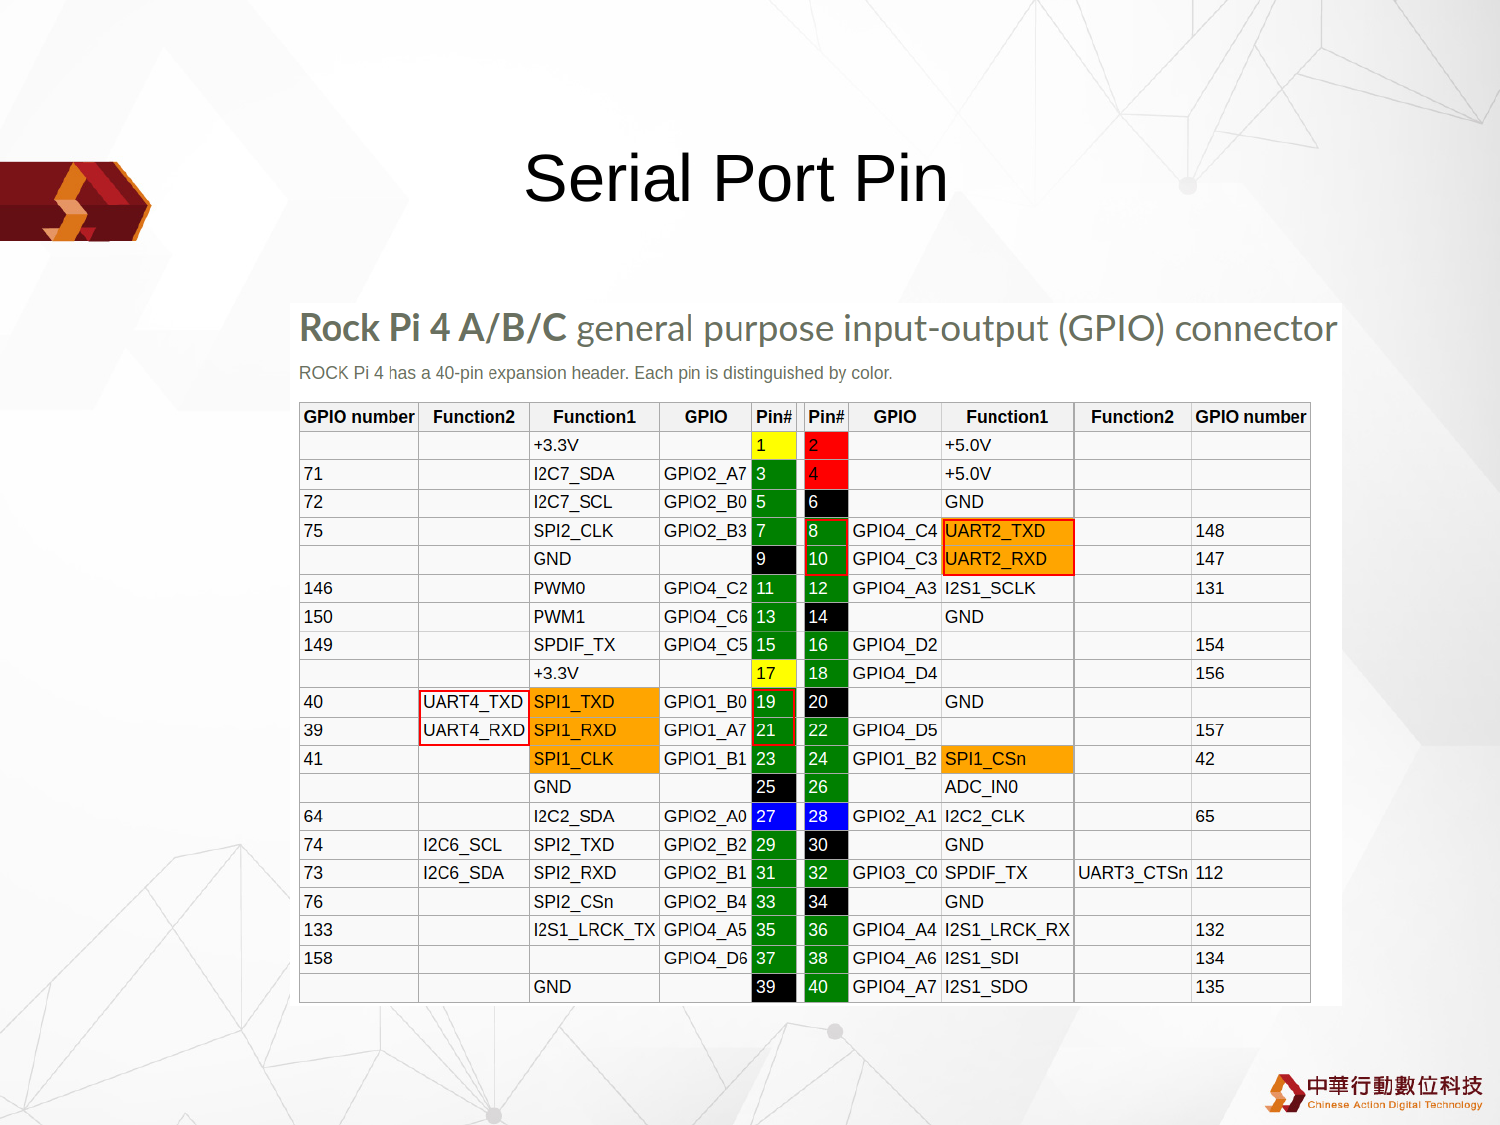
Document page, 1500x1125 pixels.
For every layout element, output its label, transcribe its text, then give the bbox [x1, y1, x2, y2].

picture [0, 0, 1500, 1125]
title Serial Port Pin [107, 101, 1367, 255]
